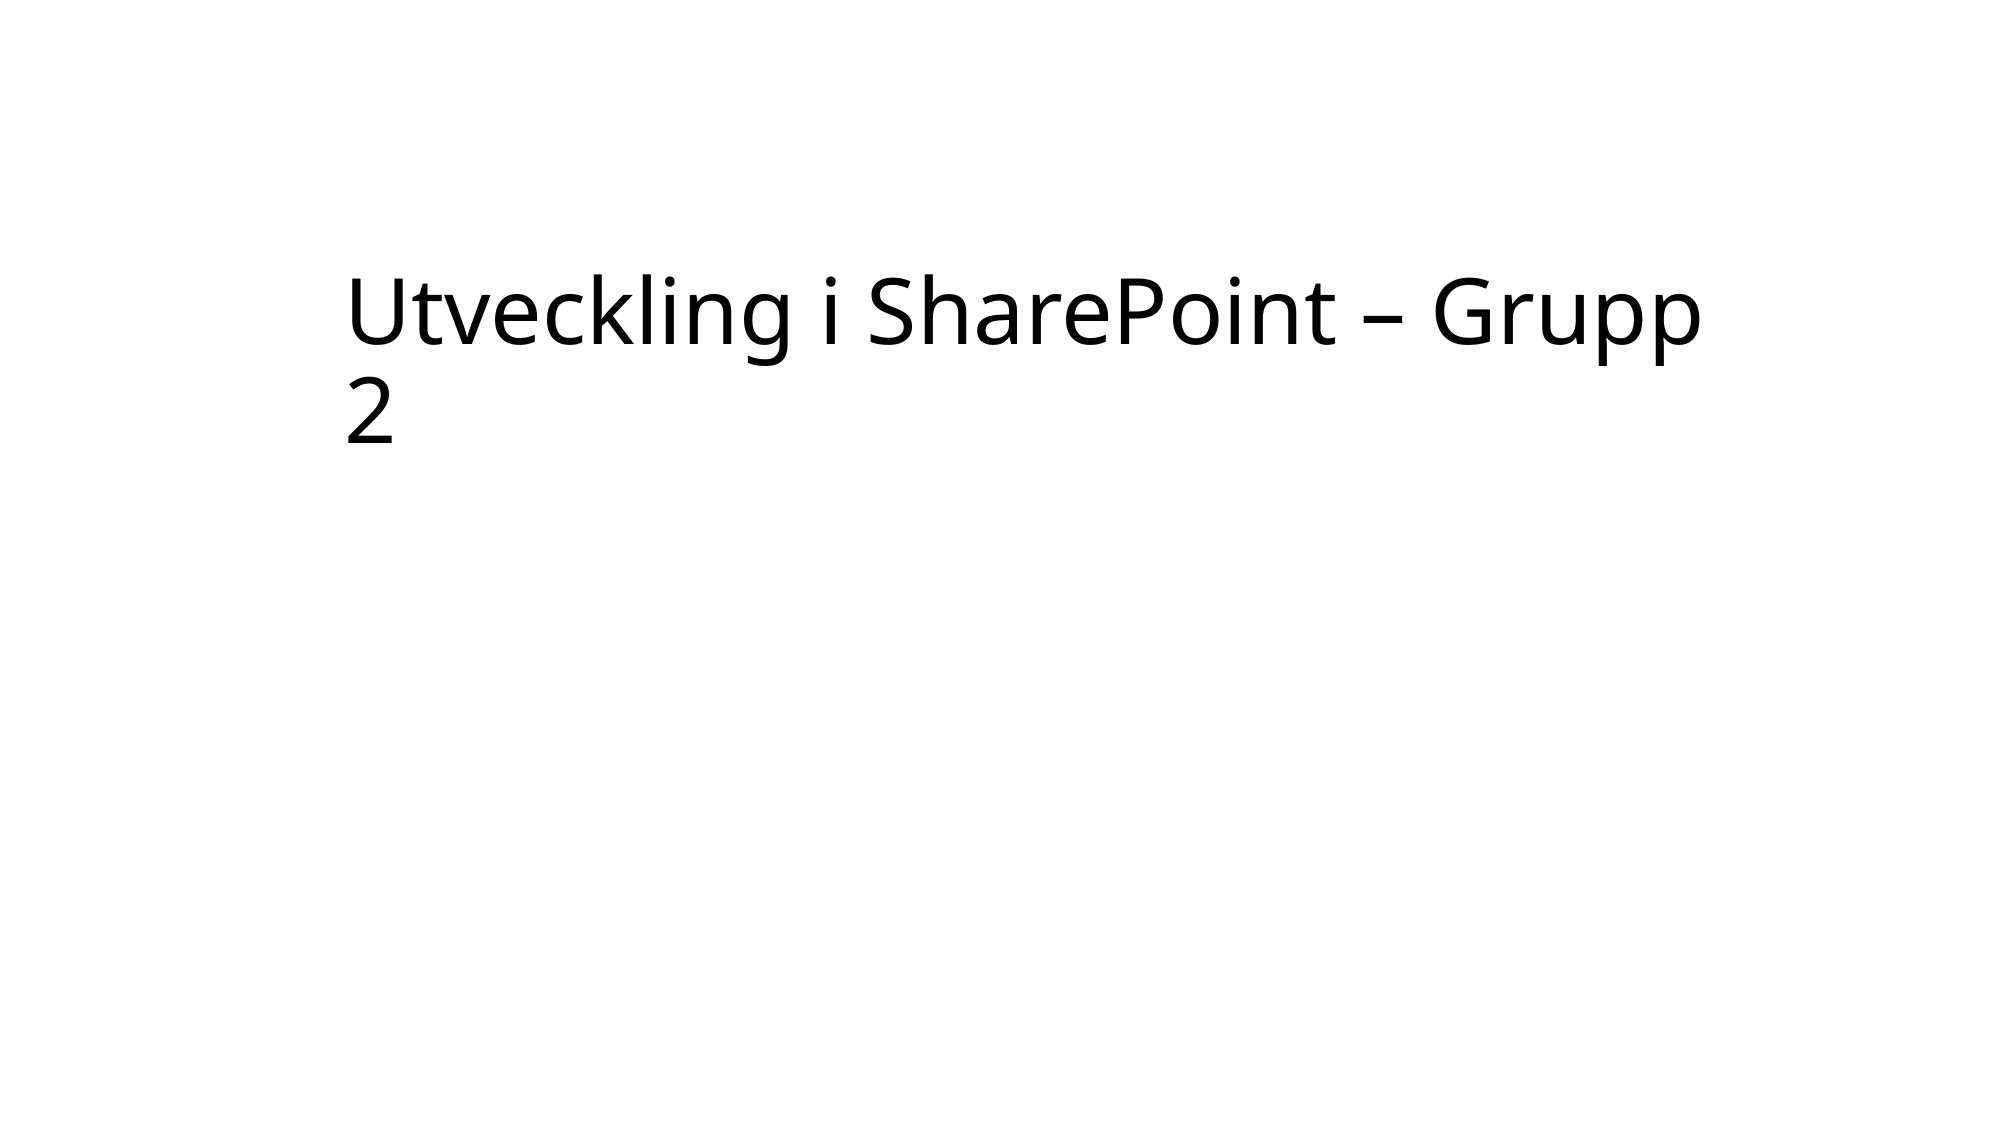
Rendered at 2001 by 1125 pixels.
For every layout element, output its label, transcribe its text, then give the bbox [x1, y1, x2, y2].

title Utveckling i SharePoint – Grupp 2 [329, 255, 1755, 474]
